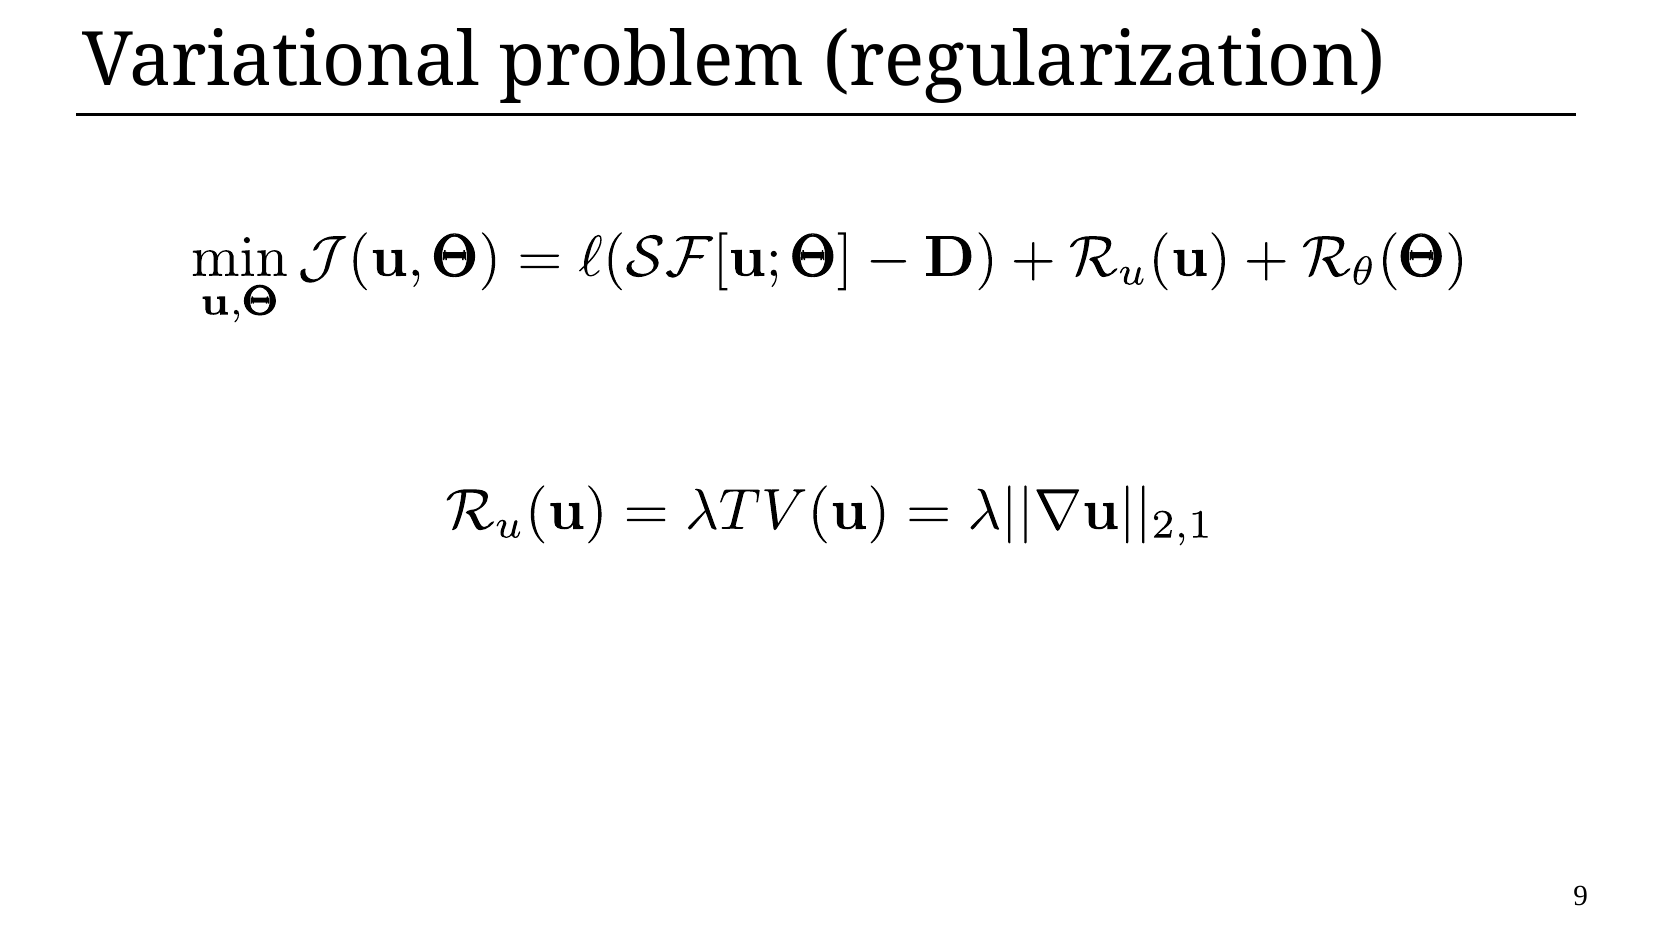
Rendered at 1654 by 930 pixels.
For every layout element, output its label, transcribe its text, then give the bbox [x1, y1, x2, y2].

picture [188, 230, 1465, 325]
title Variational problem (regularization) [82, 7, 1571, 105]
picture [445, 485, 1208, 546]
